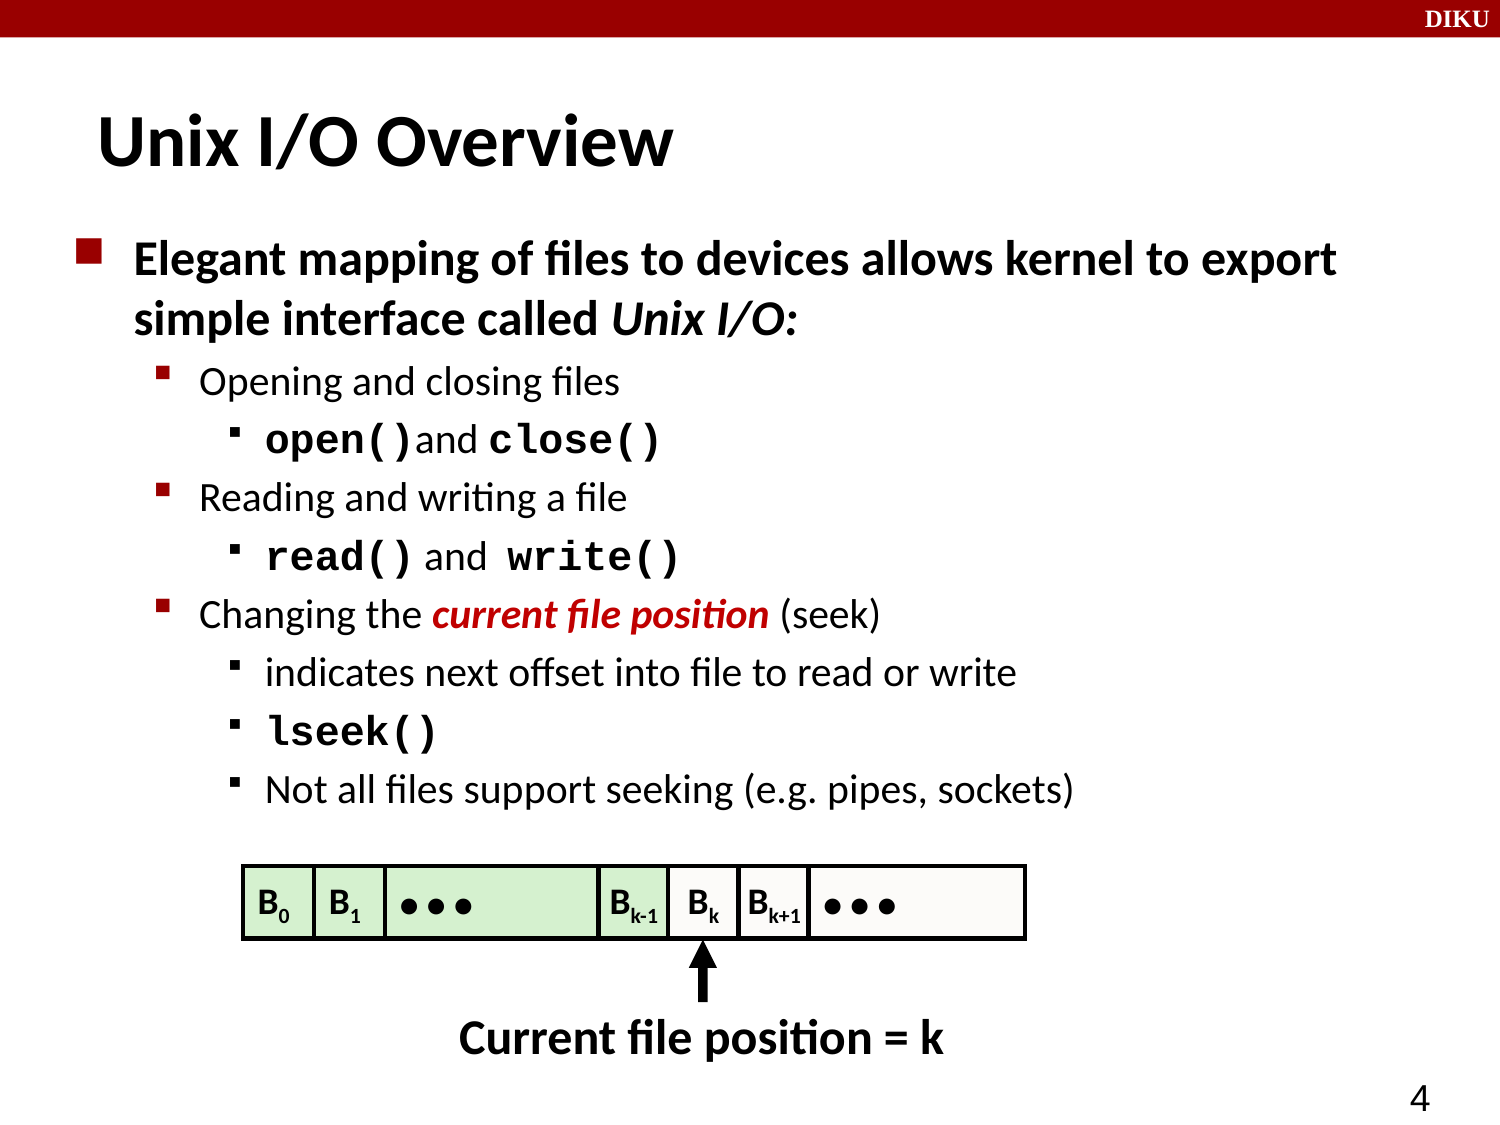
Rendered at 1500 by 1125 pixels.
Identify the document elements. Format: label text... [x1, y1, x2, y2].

text_box Bk-1 [598, 866, 667, 939]
text_box Unix I/O Overview [82, 71, 1500, 200]
text_box Bk+1 [738, 865, 810, 939]
text_box B1 [313, 866, 385, 939]
text_box Bk [667, 866, 738, 939]
text_box • • • [808, 866, 1025, 939]
text_box B0 [242, 866, 313, 939]
text_box Current file position = k [444, 996, 960, 1072]
text_box • • • [385, 866, 598, 939]
text_box Elegant mapping of files to devices allows kernel to export simple interface called Unix I/O: Opening and closing files open()and close() Reading and writing a file read() and write() Changing the current file position (seek) indicates next offset into file to read or write lseek() Not all files support seeking (e.g. pipes, sockets) [62, 217, 1426, 1038]
